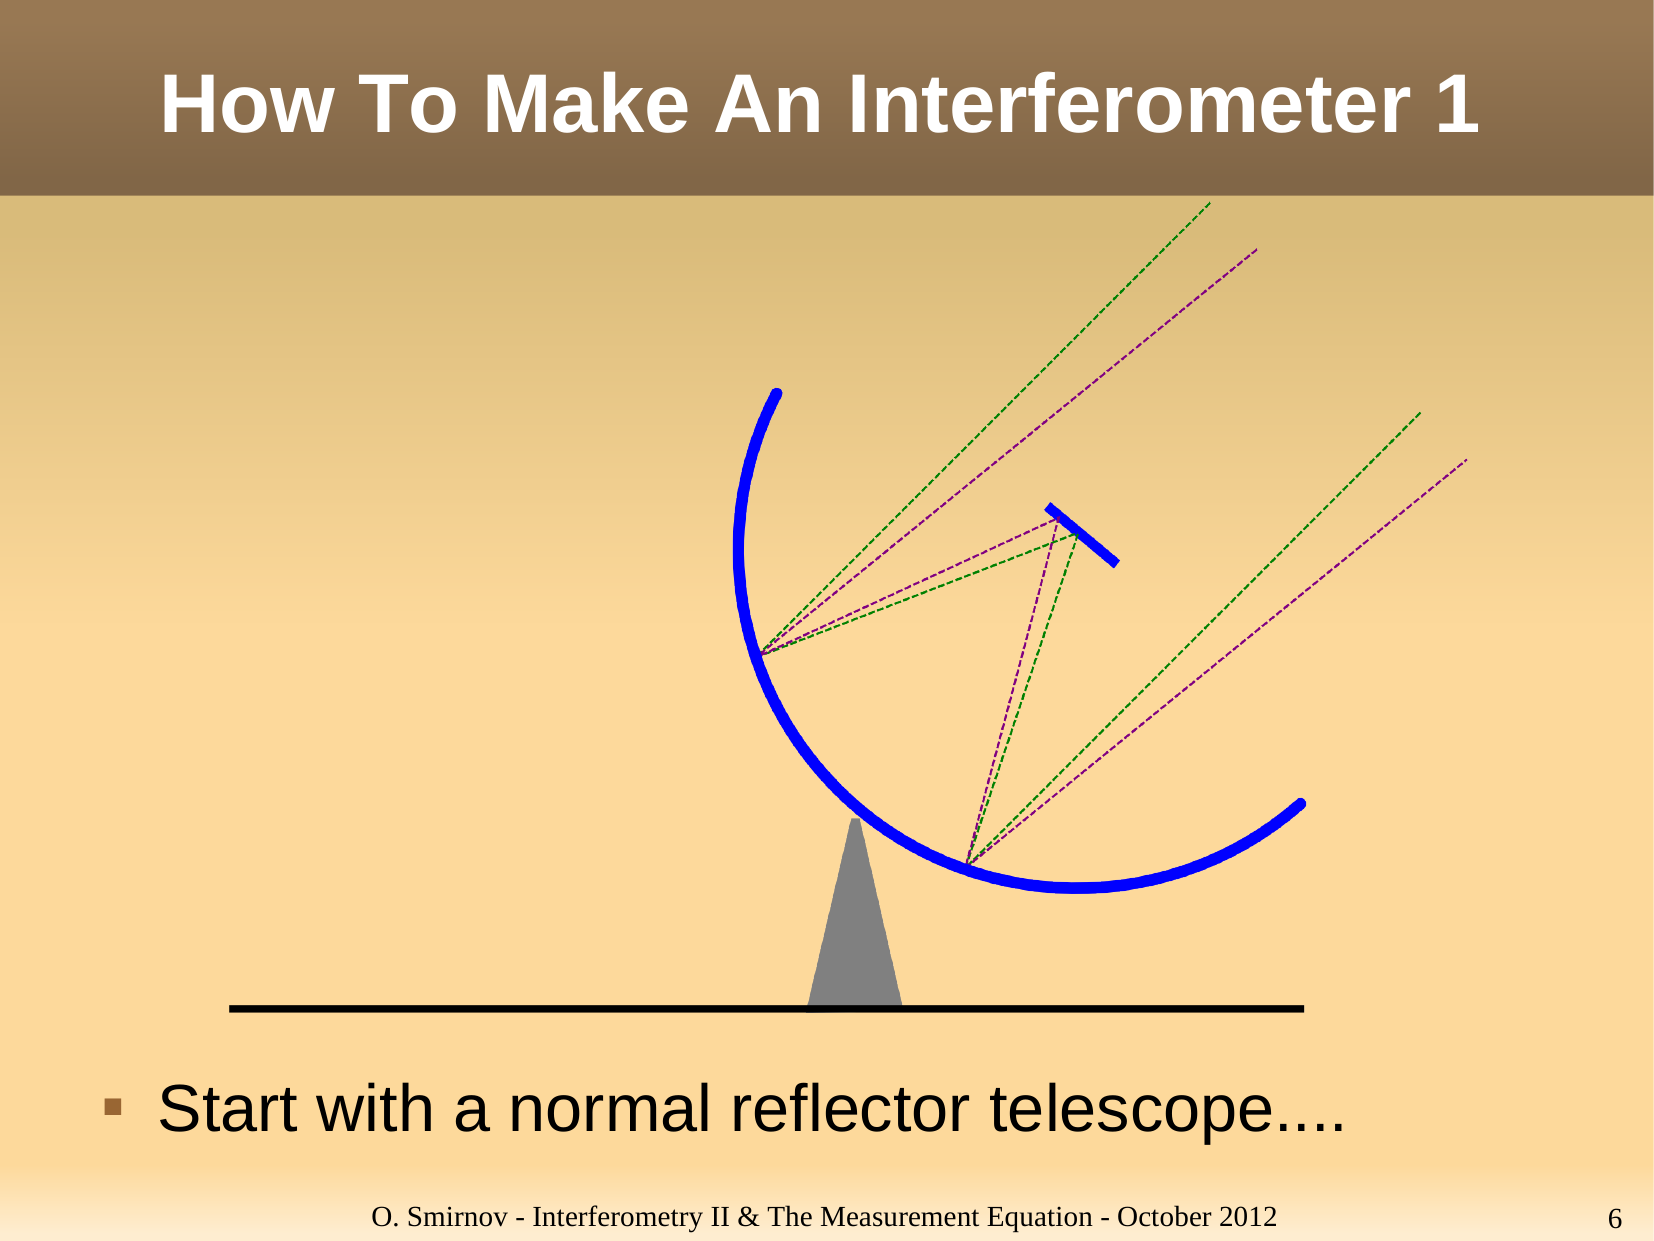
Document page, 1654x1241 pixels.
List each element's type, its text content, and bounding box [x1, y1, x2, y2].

list Start with a normal reflector telescope.... [86, 1071, 1576, 1163]
picture [0, 0, 1654, 1241]
title How To Make An Interferometer 1 [76, 0, 1565, 208]
